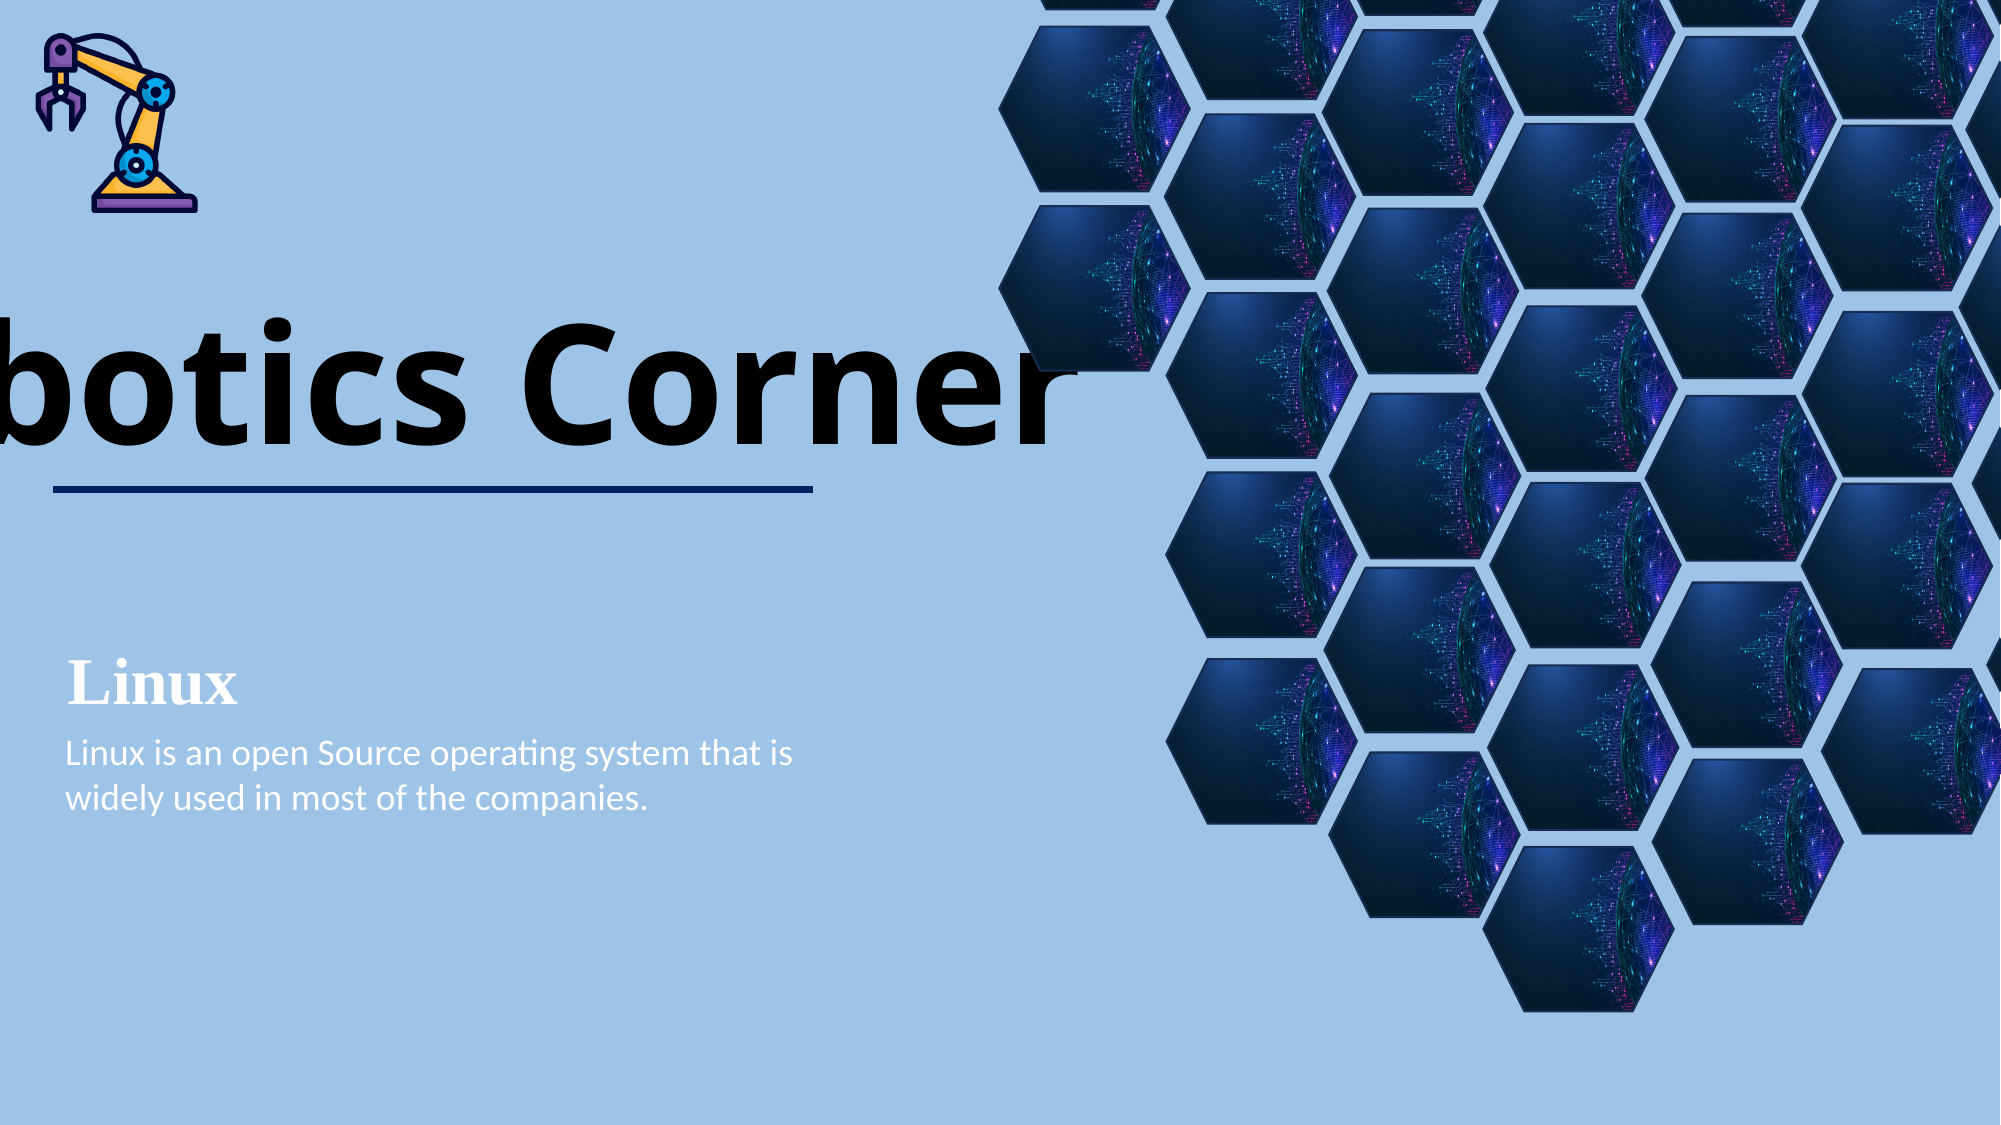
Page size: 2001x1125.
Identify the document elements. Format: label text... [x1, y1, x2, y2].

text_box Robotics Corner [0, 270, 1129, 686]
text_box [0, 0, 2000, 1125]
text_box Linux [52, 630, 467, 719]
picture [27, 33, 206, 213]
text_box Linux is an open Source operating system that is widely used in most of the companies. [50, 719, 811, 871]
